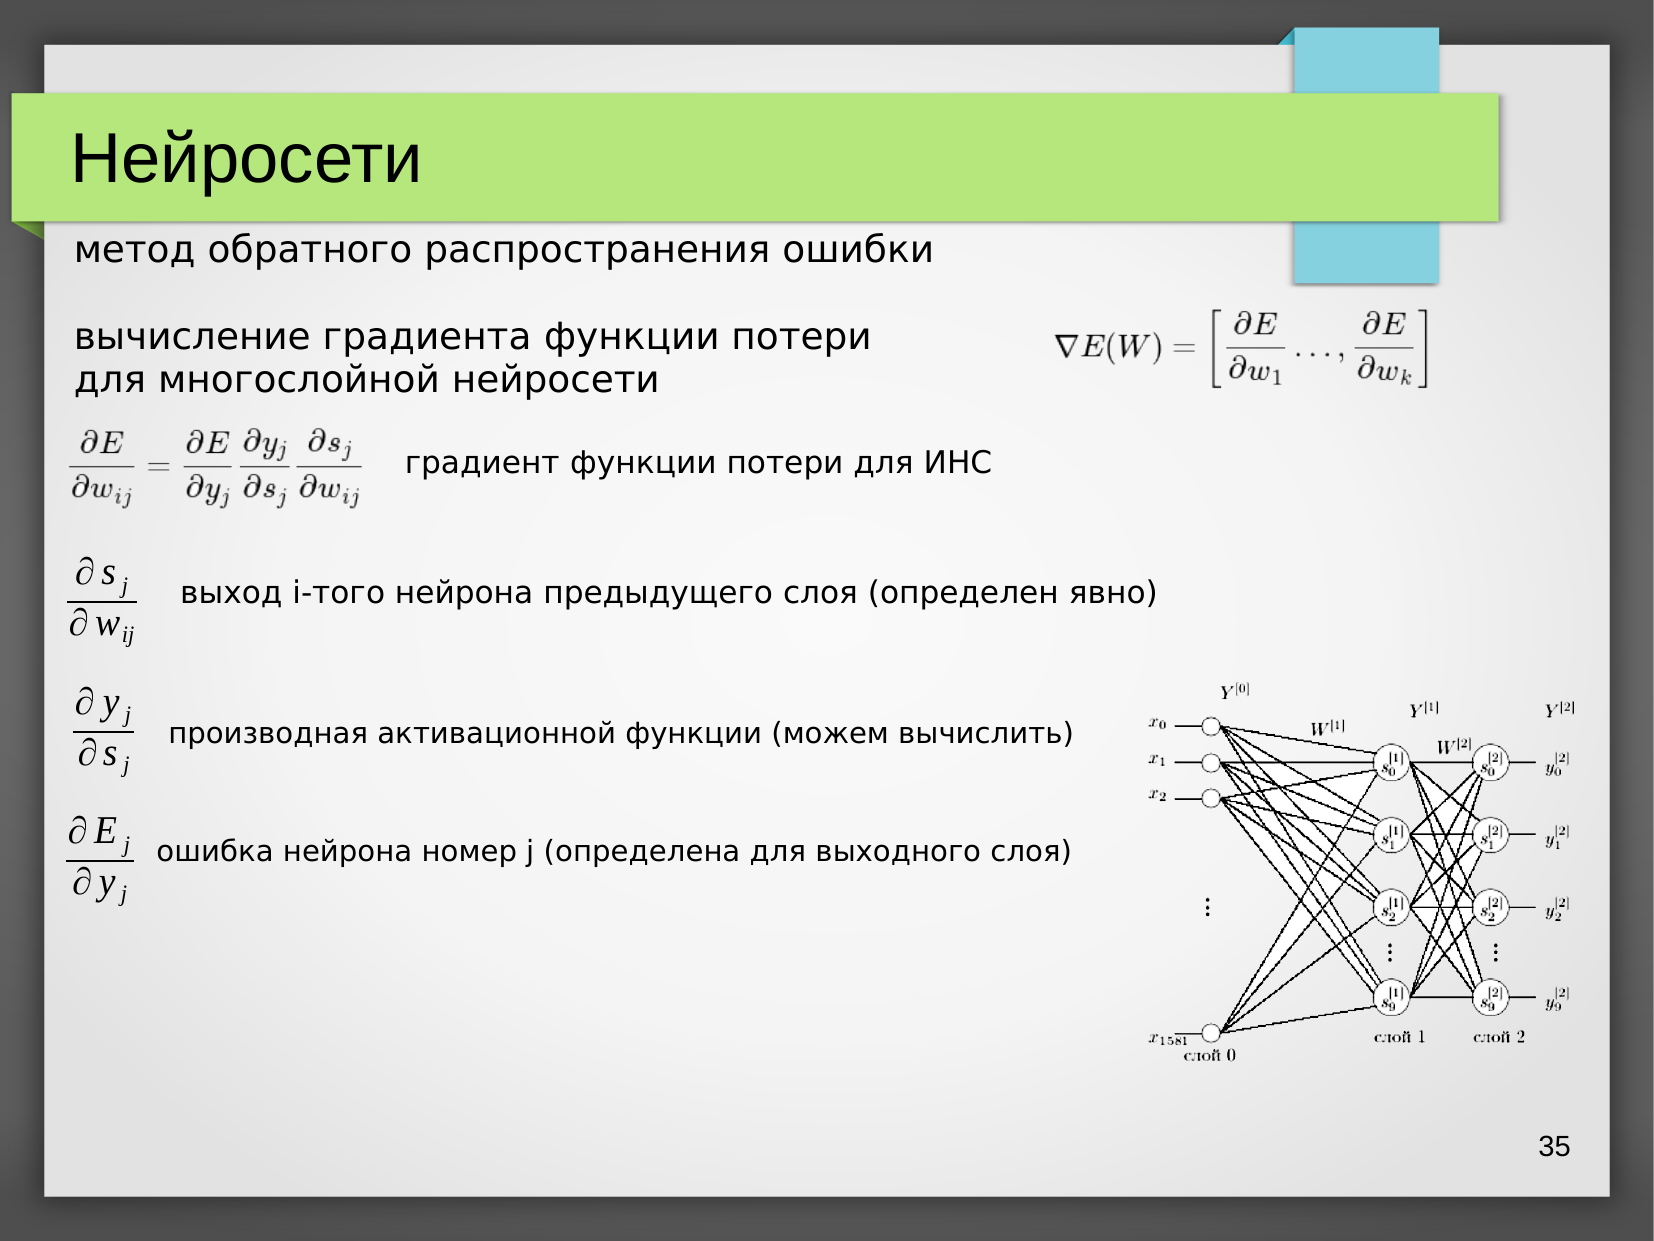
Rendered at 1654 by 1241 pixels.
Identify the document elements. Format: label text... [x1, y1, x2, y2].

text_box производная активационной функции (можем вычислить) [153, 708, 1123, 758]
text_box метод обратного распространения ошибки вычисление градиента функции потери для многослойной нейросети [59, 220, 1052, 410]
chart [65, 685, 142, 781]
picture [0, 0, 1654, 1241]
text_box градиент функции потери для ИНС [390, 437, 1040, 496]
text_box выход i-того нейрона предыдущего слоя (определен явно) [165, 567, 1536, 626]
text_box ошибка нейрона номер j (определена для выходного слоя) [141, 826, 1134, 876]
chart [59, 555, 145, 651]
title Нейросети [70, 118, 1205, 199]
chart [58, 814, 142, 910]
